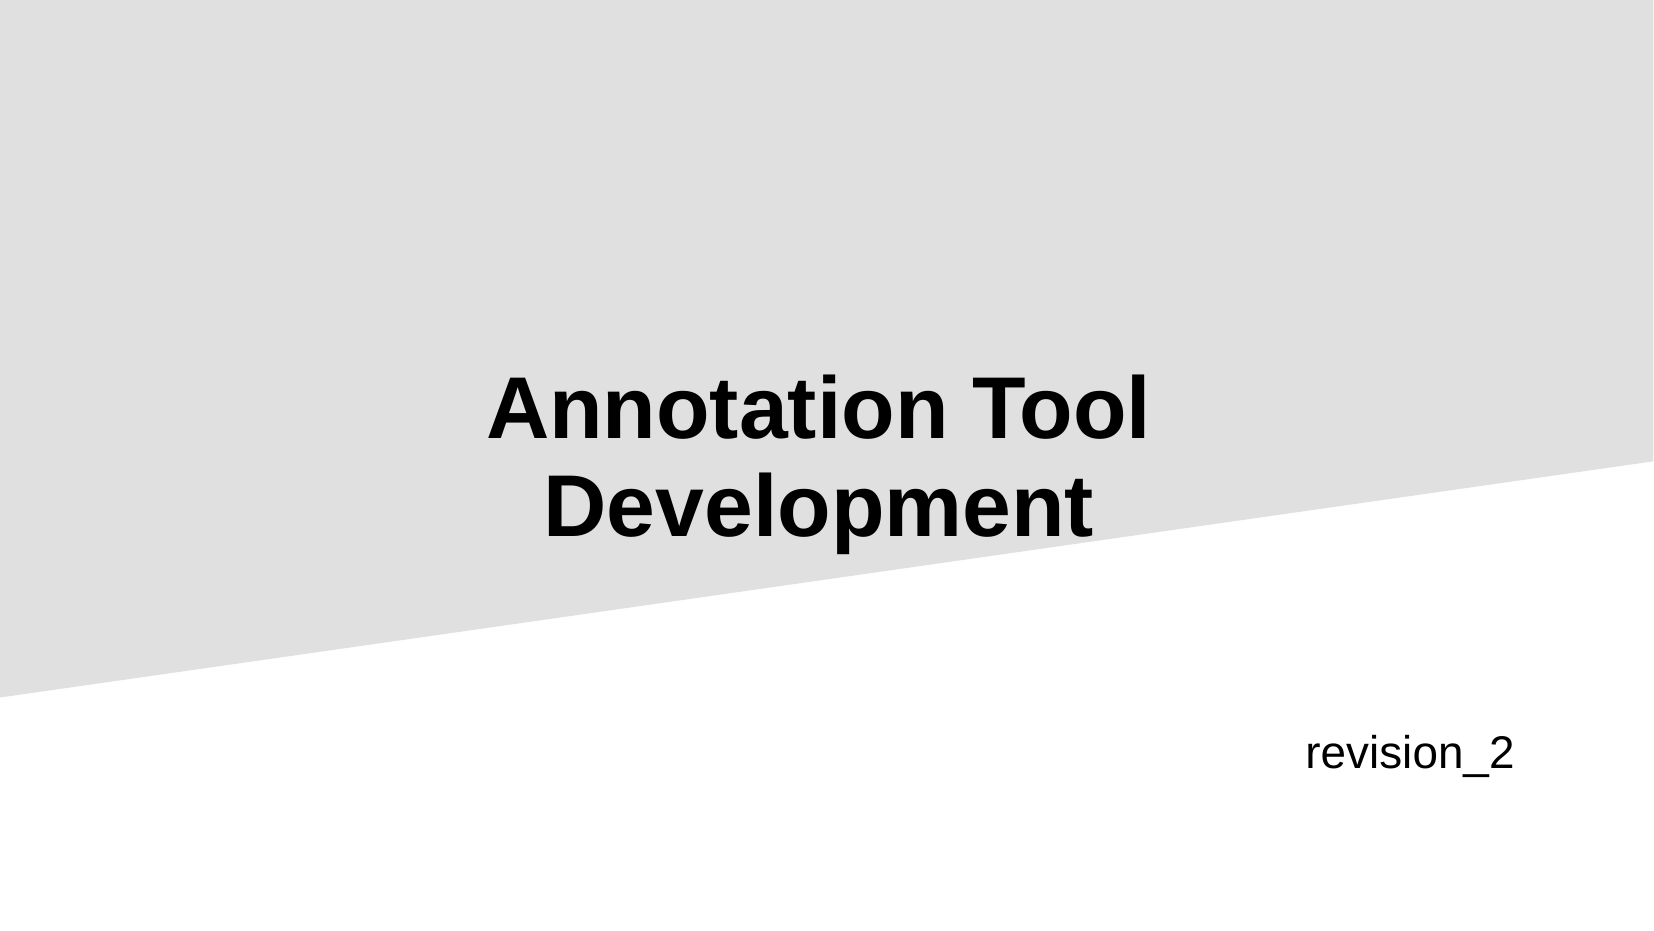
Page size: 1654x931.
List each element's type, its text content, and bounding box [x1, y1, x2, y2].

text_box revision_2 [1290, 720, 1531, 787]
title Annotation Tool Development [75, 358, 1564, 556]
